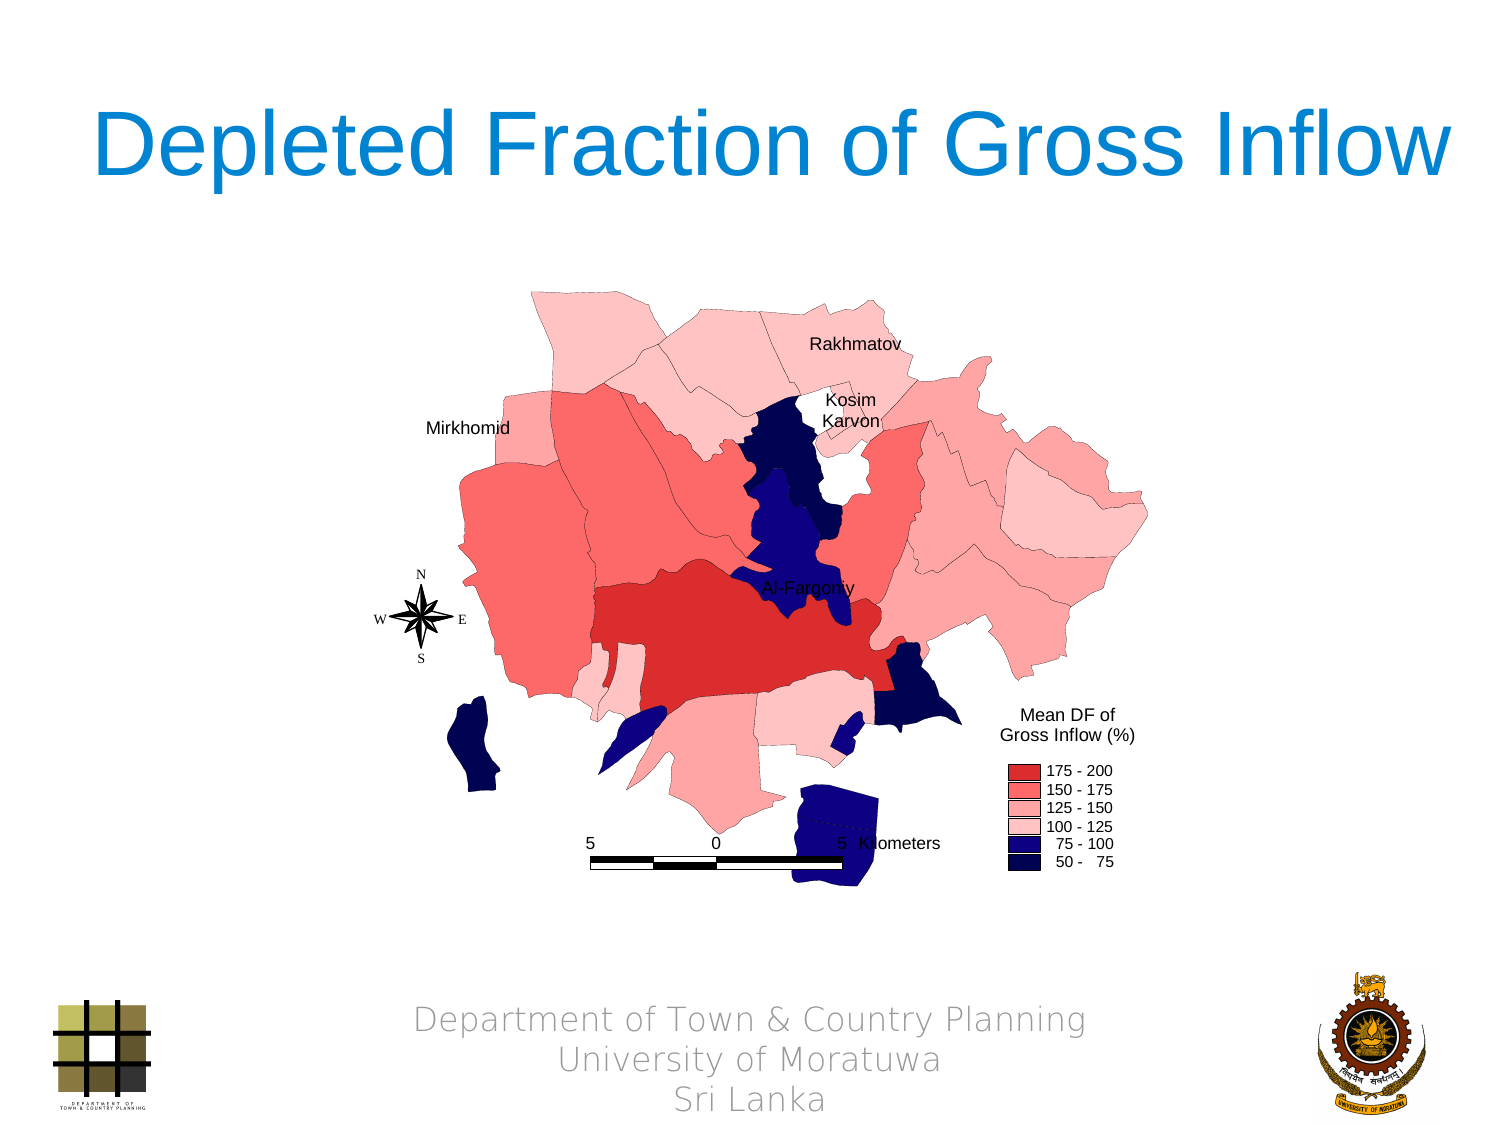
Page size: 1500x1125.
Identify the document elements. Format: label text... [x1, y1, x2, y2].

picture [53, 1000, 151, 1110]
title Depleted Fraction of Gross Inflow [75, 45, 1471, 233]
picture [1312, 966, 1435, 1125]
picture [323, 262, 1177, 915]
